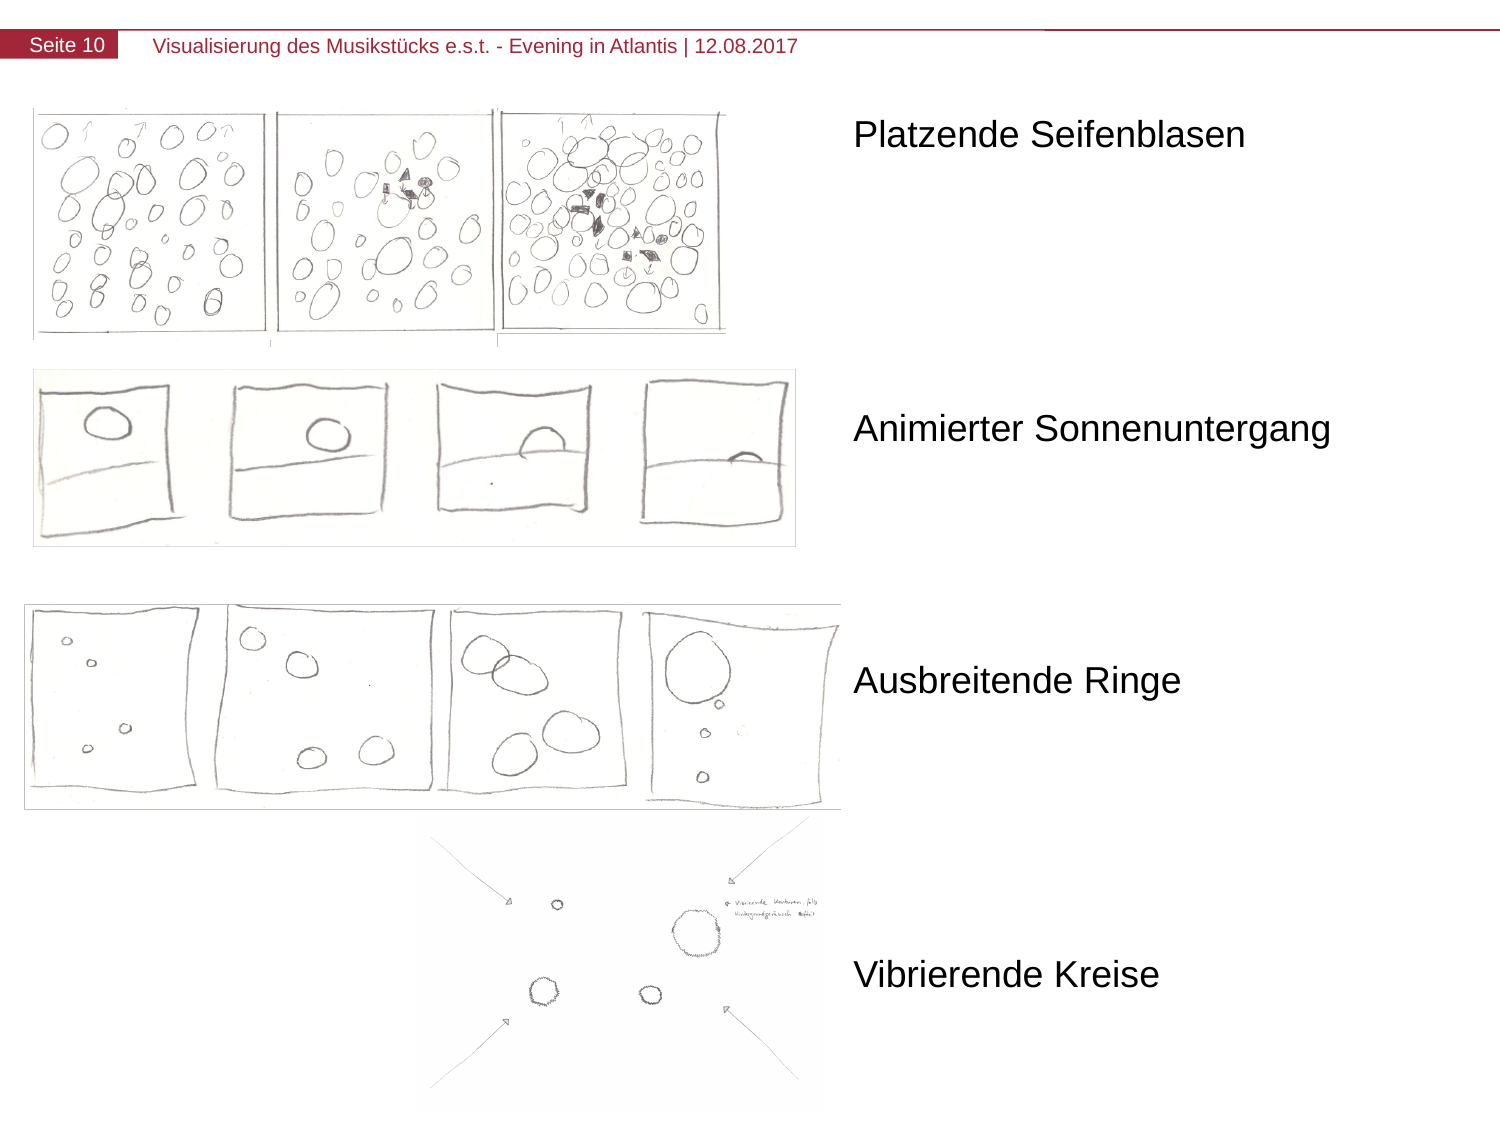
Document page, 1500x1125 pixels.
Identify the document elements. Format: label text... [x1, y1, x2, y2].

picture [0, 0, 1019, 1114]
text_box Platzende Seifenblasen Animierter Sonnenuntergang Ausbreitende Ringe Vibrierende Kreise [838, 106, 1477, 1005]
